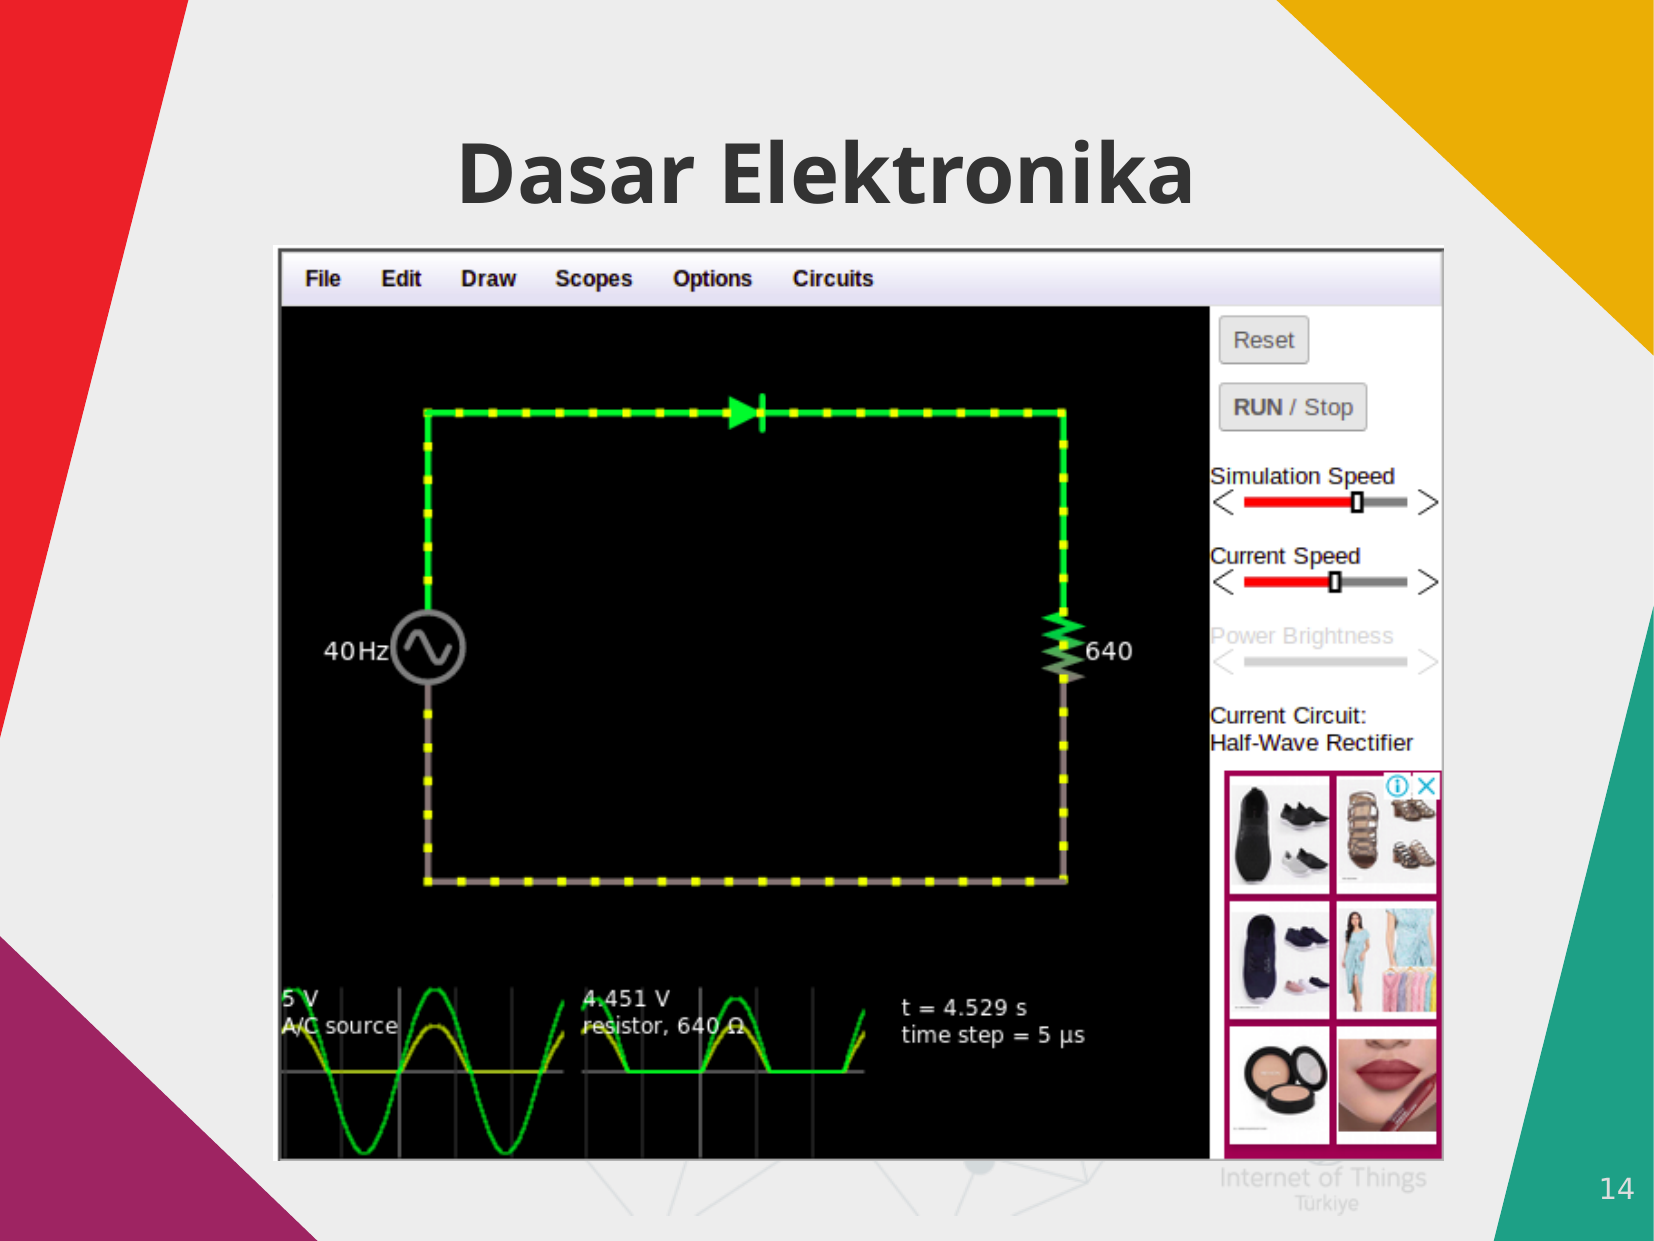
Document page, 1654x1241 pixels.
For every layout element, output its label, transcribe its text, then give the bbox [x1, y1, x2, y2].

title Dasar Elektronika [114, 73, 1539, 271]
picture [221, 245, 1444, 1216]
